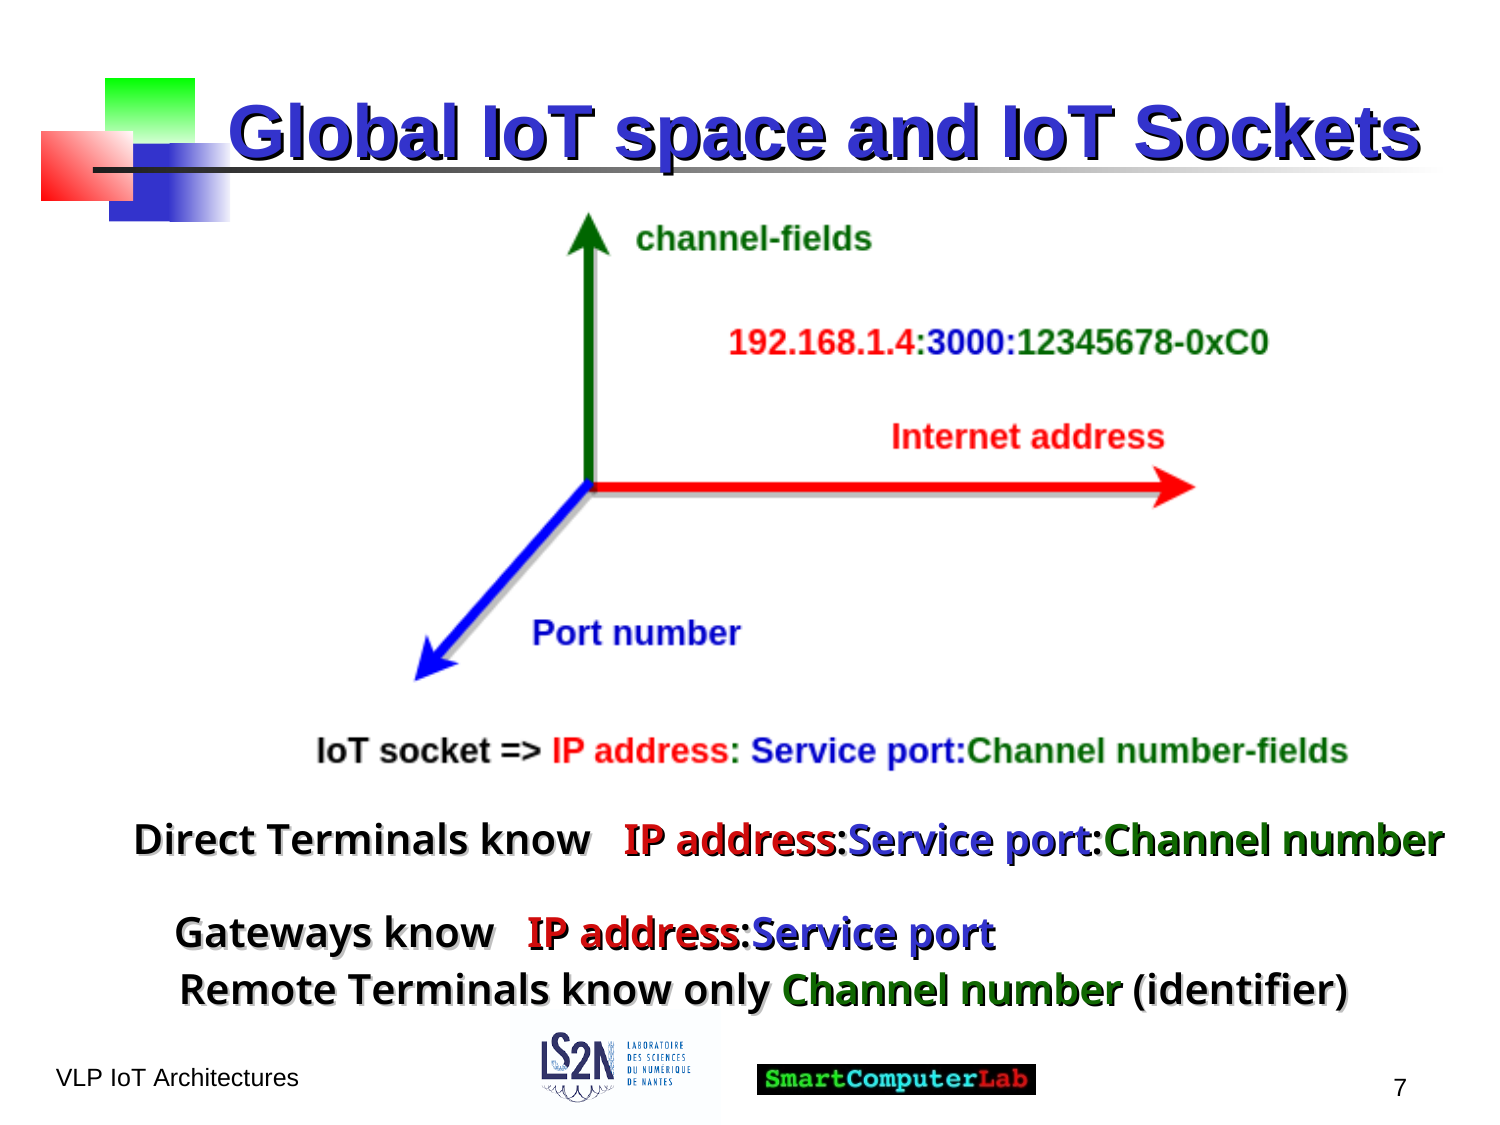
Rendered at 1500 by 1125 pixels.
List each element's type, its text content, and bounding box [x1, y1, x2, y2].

text_box Remote Terminals know only Channel number (identifier) [163, 955, 1426, 1071]
picture [255, 194, 1411, 783]
title Global IoT space and IoT Sockets [141, 74, 1438, 180]
picture [757, 1071, 1036, 1095]
picture [510, 1071, 721, 1125]
text_box Gateways know IP address:Service port [159, 898, 1180, 969]
text_box Direct Terminals know IP address:Service port:Channel number [117, 805, 1468, 871]
